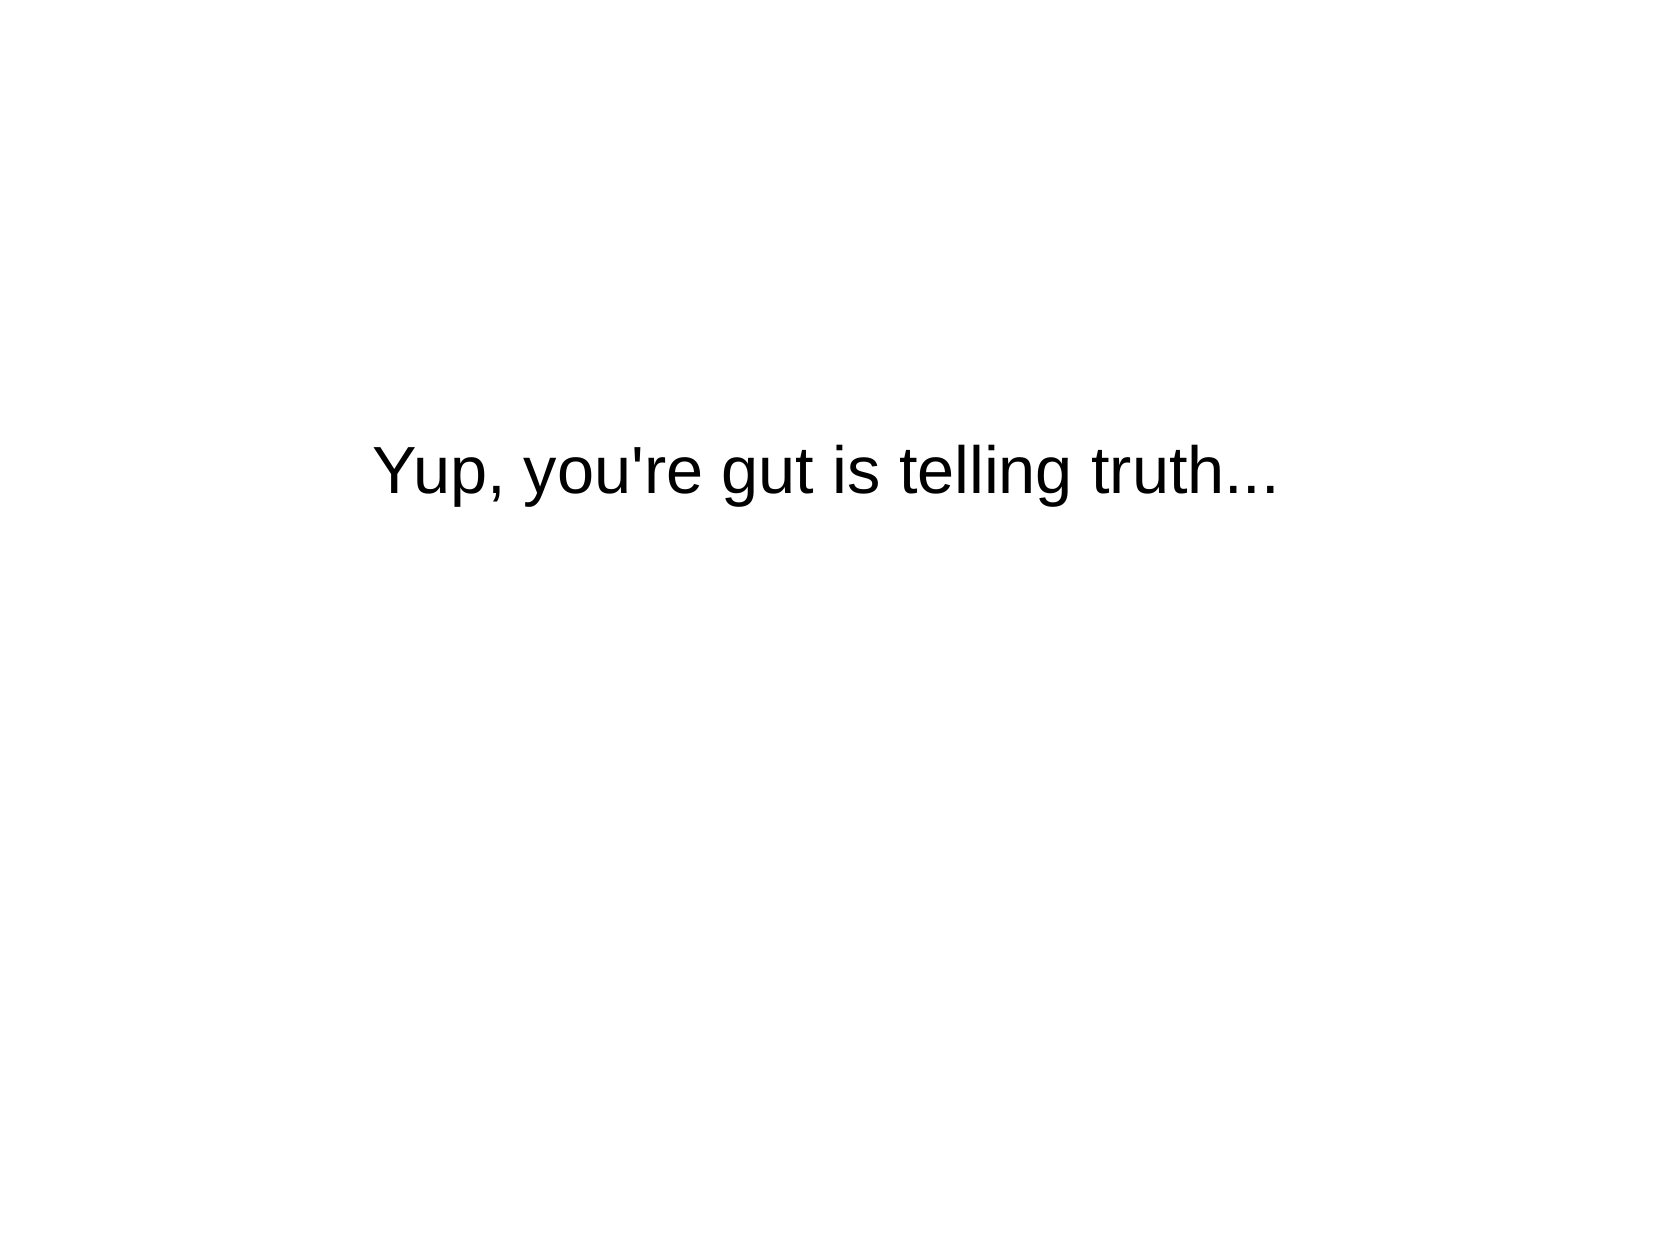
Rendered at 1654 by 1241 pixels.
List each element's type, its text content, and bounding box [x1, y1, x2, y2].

subtitle Yup, you're gut is telling truth... [82, 140, 1571, 1101]
